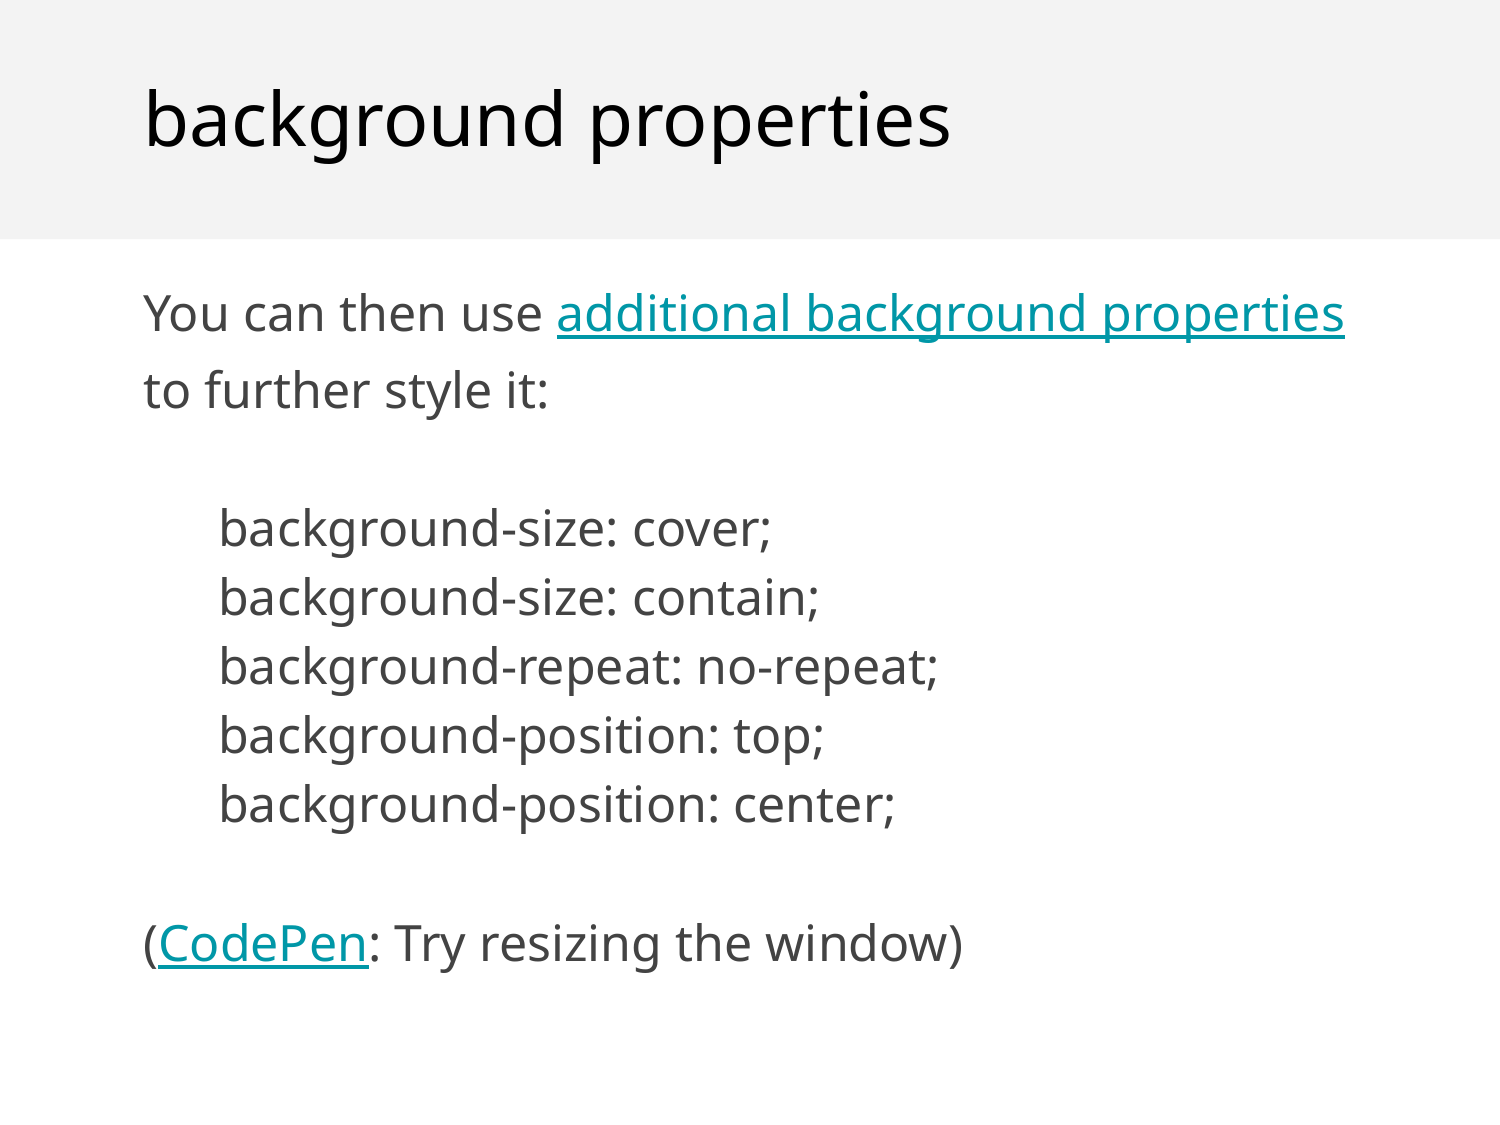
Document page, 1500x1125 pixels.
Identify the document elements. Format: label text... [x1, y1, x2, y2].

title background properties [128, 56, 1372, 183]
list You can then use additional background properties to further style it: background-size: cover; background-size: contain; background-repeat: no-repeat; background-position: top; background-position: center; (CodePen: Try resizing the window) [128, 255, 1372, 1004]
